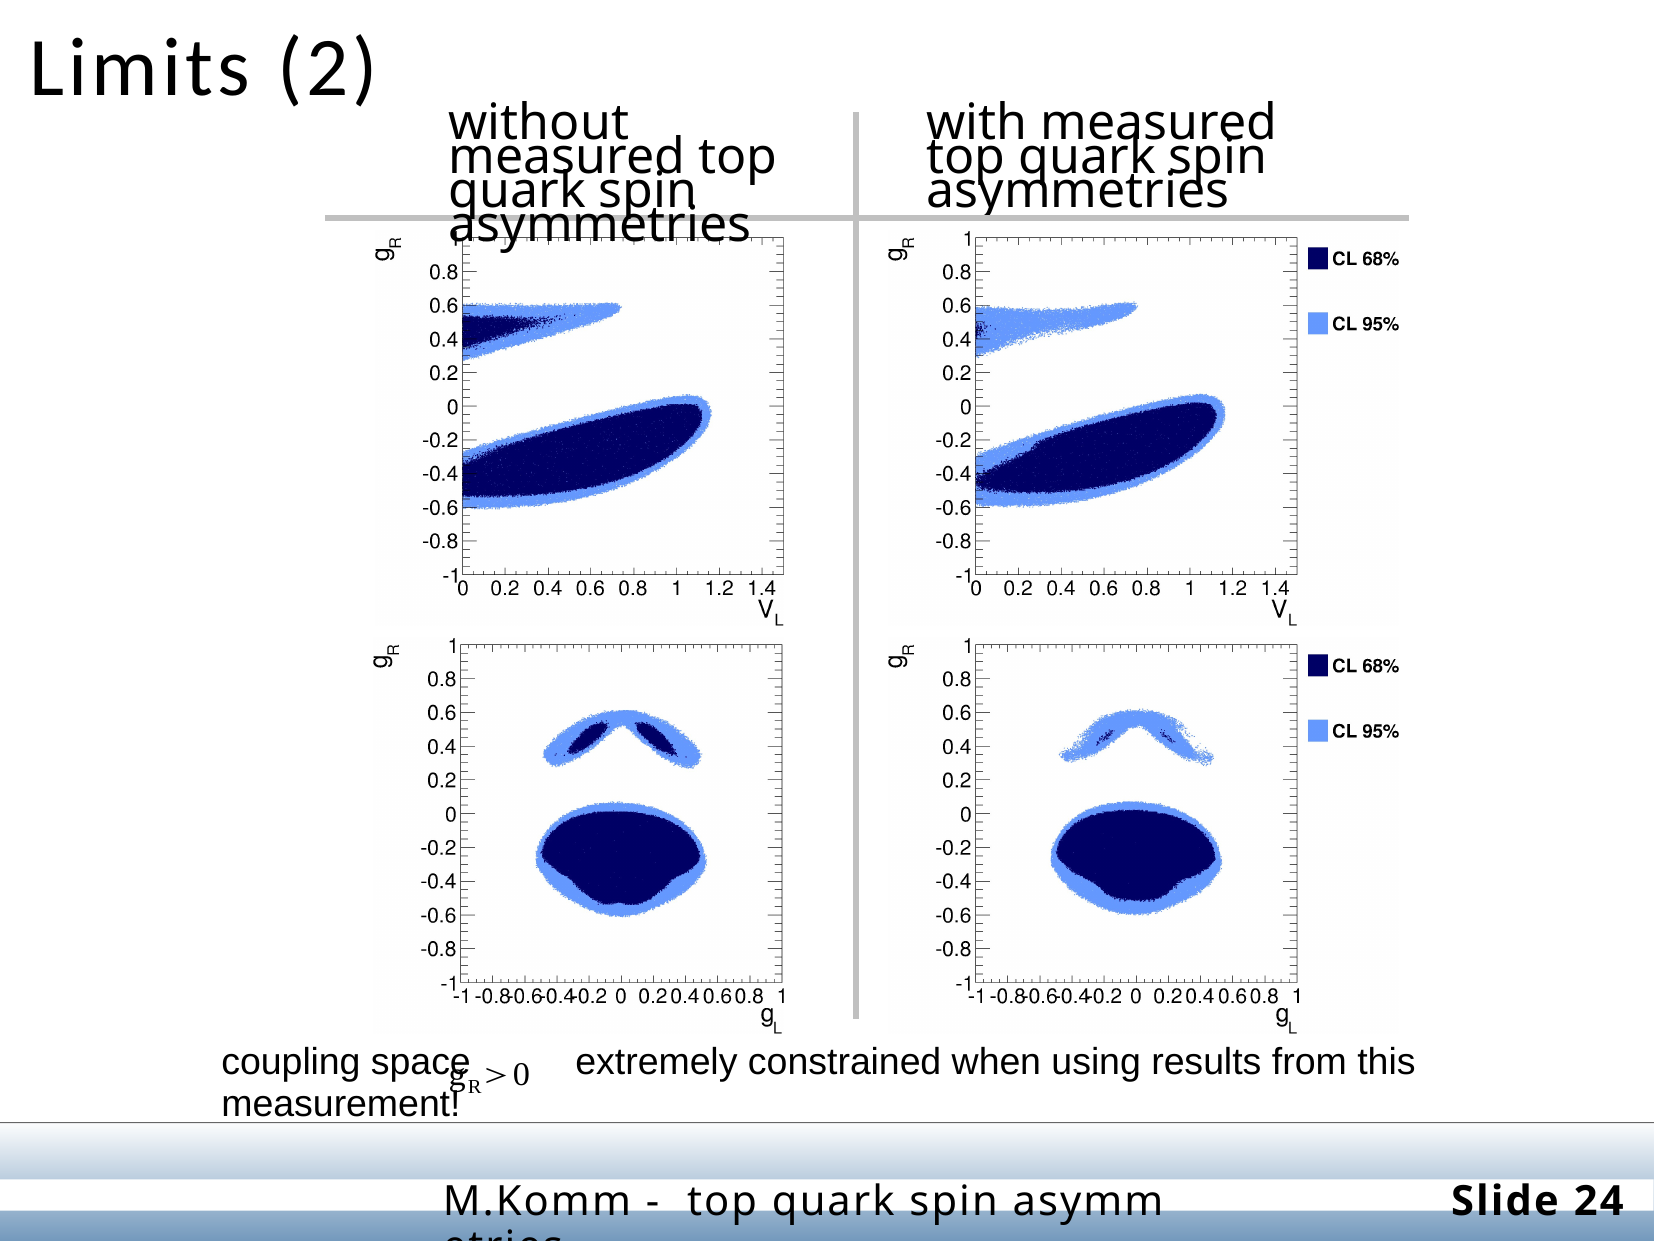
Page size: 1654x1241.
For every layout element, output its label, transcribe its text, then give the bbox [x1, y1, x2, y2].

text_box coupling space extremely constrained when using results from this measurement! [206, 1033, 1595, 1133]
text_box without measured top quark spin asymmetries [354, 112, 822, 206]
picture [373, 1021, 784, 1033]
picture [888, 1021, 1399, 1033]
text_box with measured top quark spin asymmetries [859, 112, 1300, 147]
list [626, 217, 640, 225]
title Limits (2) [29, 24, 1625, 126]
list [23, 147, 1565, 1021]
list [455, 228, 468, 238]
